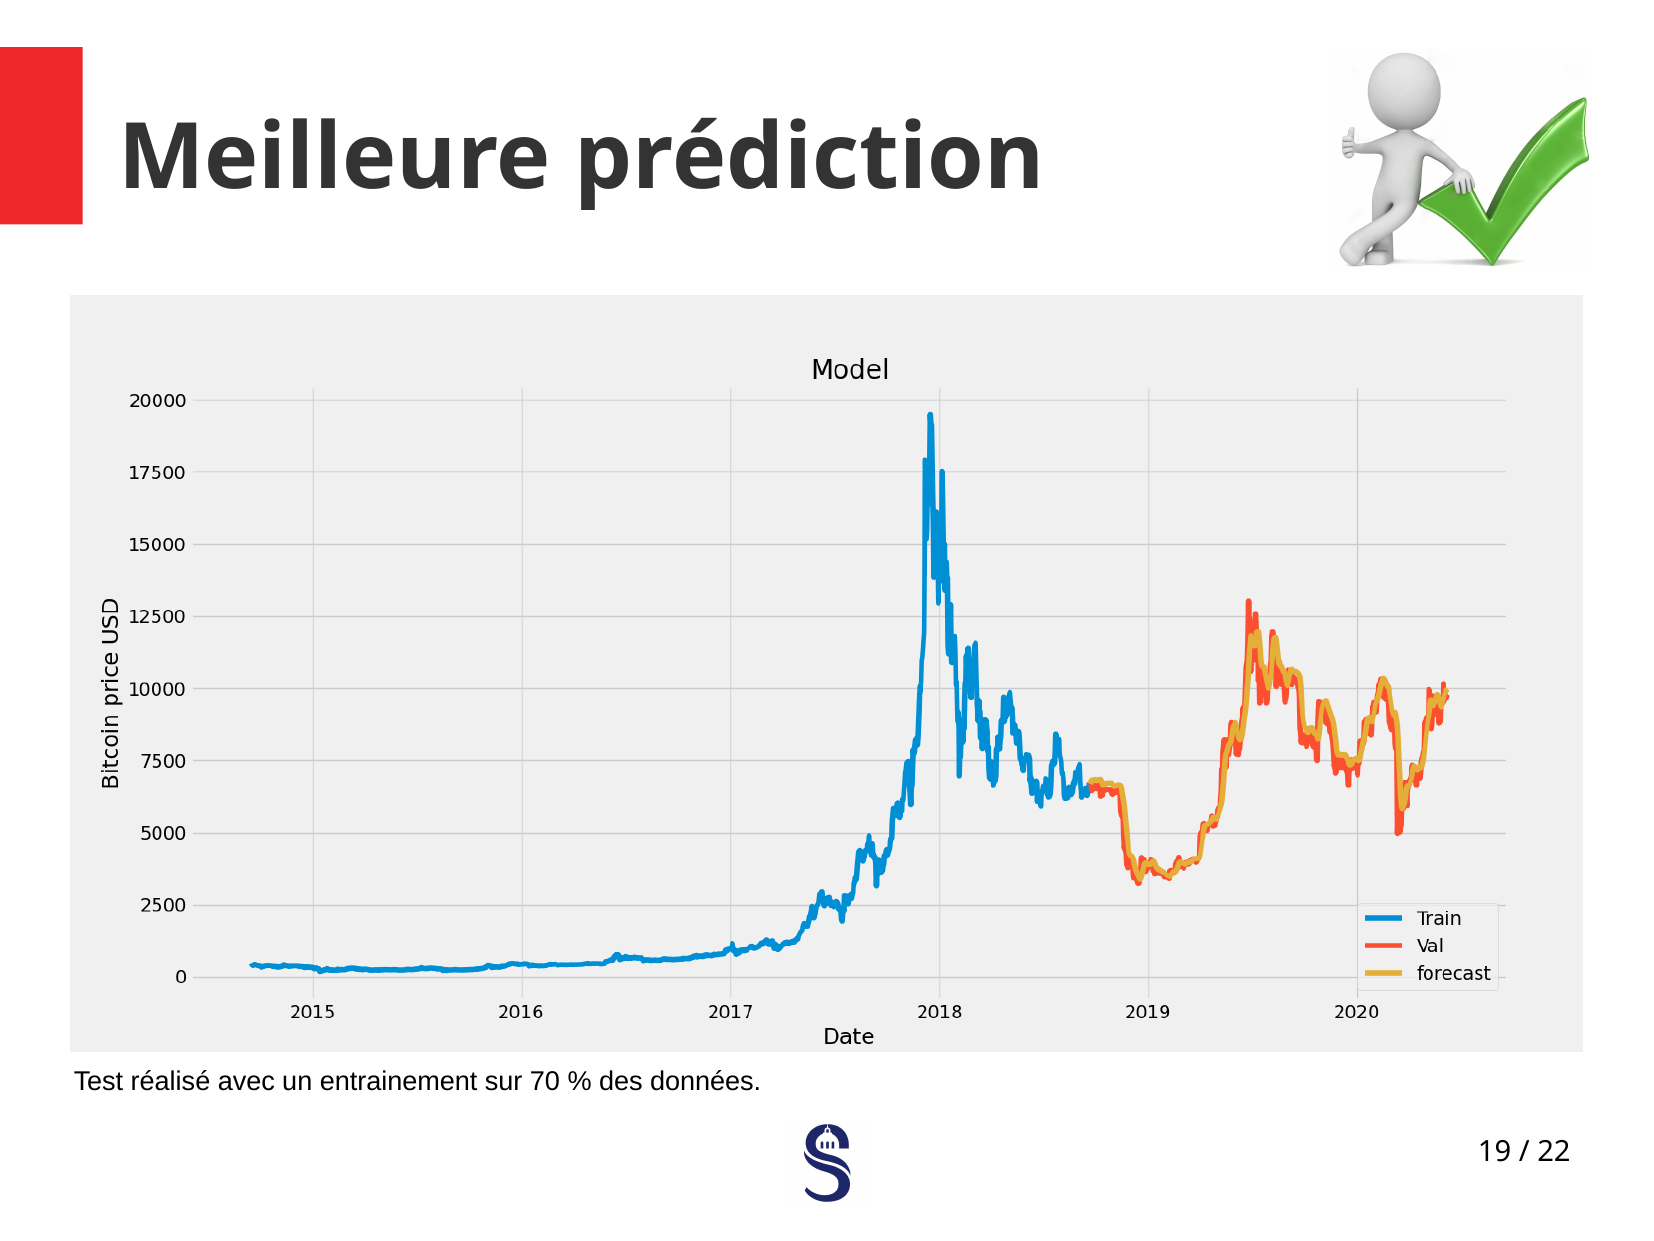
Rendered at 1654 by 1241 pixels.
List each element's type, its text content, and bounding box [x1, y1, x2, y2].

picture [785, 1134, 869, 1205]
picture [70, 295, 1583, 1052]
title Meilleure prédiction [118, 49, 1334, 257]
text_box Test réalisé avec un entrainement sur 70 % des données. [59, 1058, 948, 1134]
picture [1334, 49, 1593, 273]
